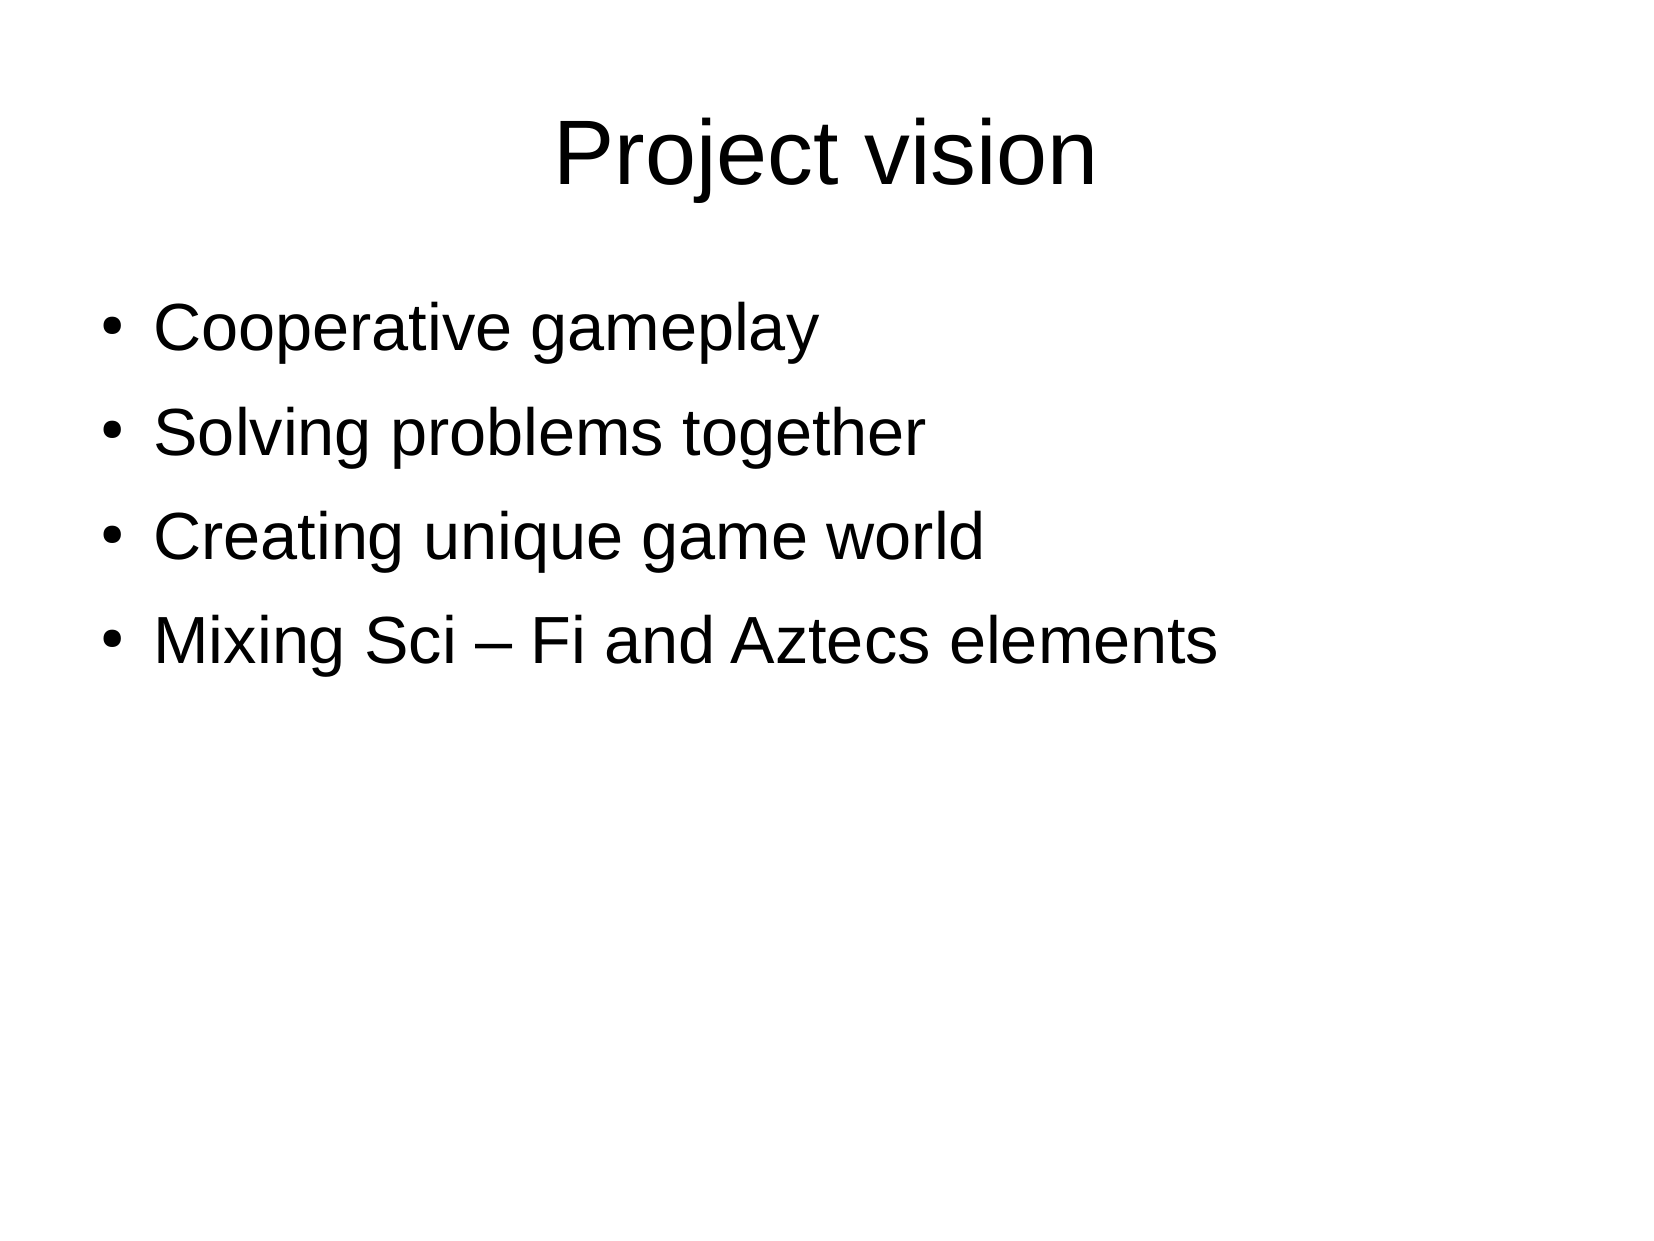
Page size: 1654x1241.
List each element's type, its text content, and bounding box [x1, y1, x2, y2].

list Cooperative gameplay Solving problems together Creating unique game world Mixing Sci – Fi and Aztecs elements [82, 290, 1571, 1109]
title Project vision [82, 49, 1571, 257]
